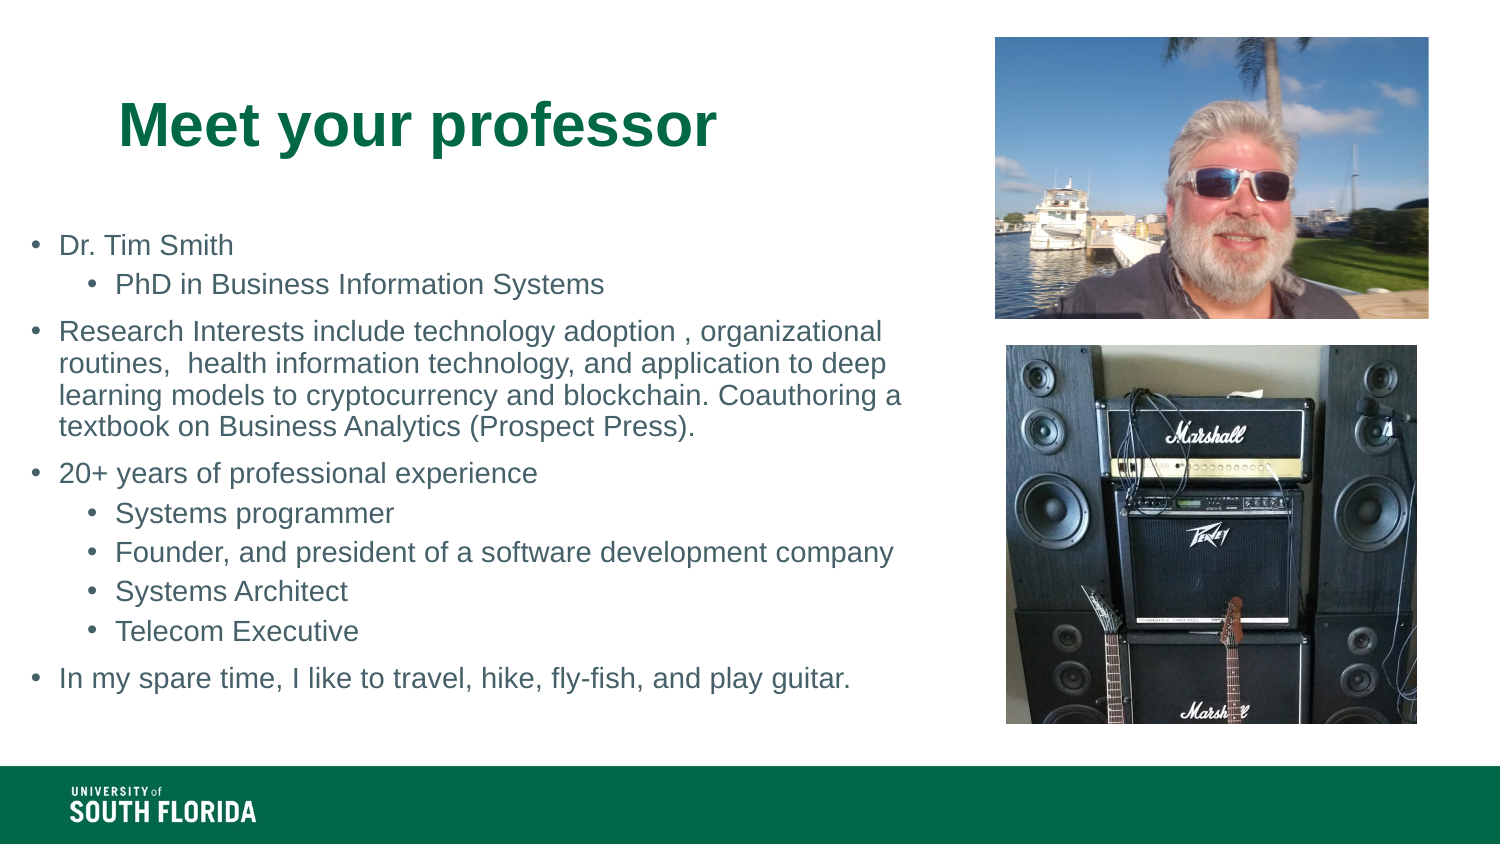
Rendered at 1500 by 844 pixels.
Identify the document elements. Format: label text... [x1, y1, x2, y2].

picture [0, 0, 1500, 844]
title Meet your professor [103, 44, 995, 208]
list Dr. Tim Smith PhD in Business Information Systems Research Interests include technology adoption , organizational routines, health information technology, and application to deep learning models to cryptocurrency and blockchain. Coauthoring a textbook on Business Analytics (Prospect Press). 20+ years of professional experience Systems programmer Founder, and president of a software development company Systems Architect Telecom Executive In my spare time, I like to travel, hike, fly-fish, and play guitar. [19, 224, 980, 760]
